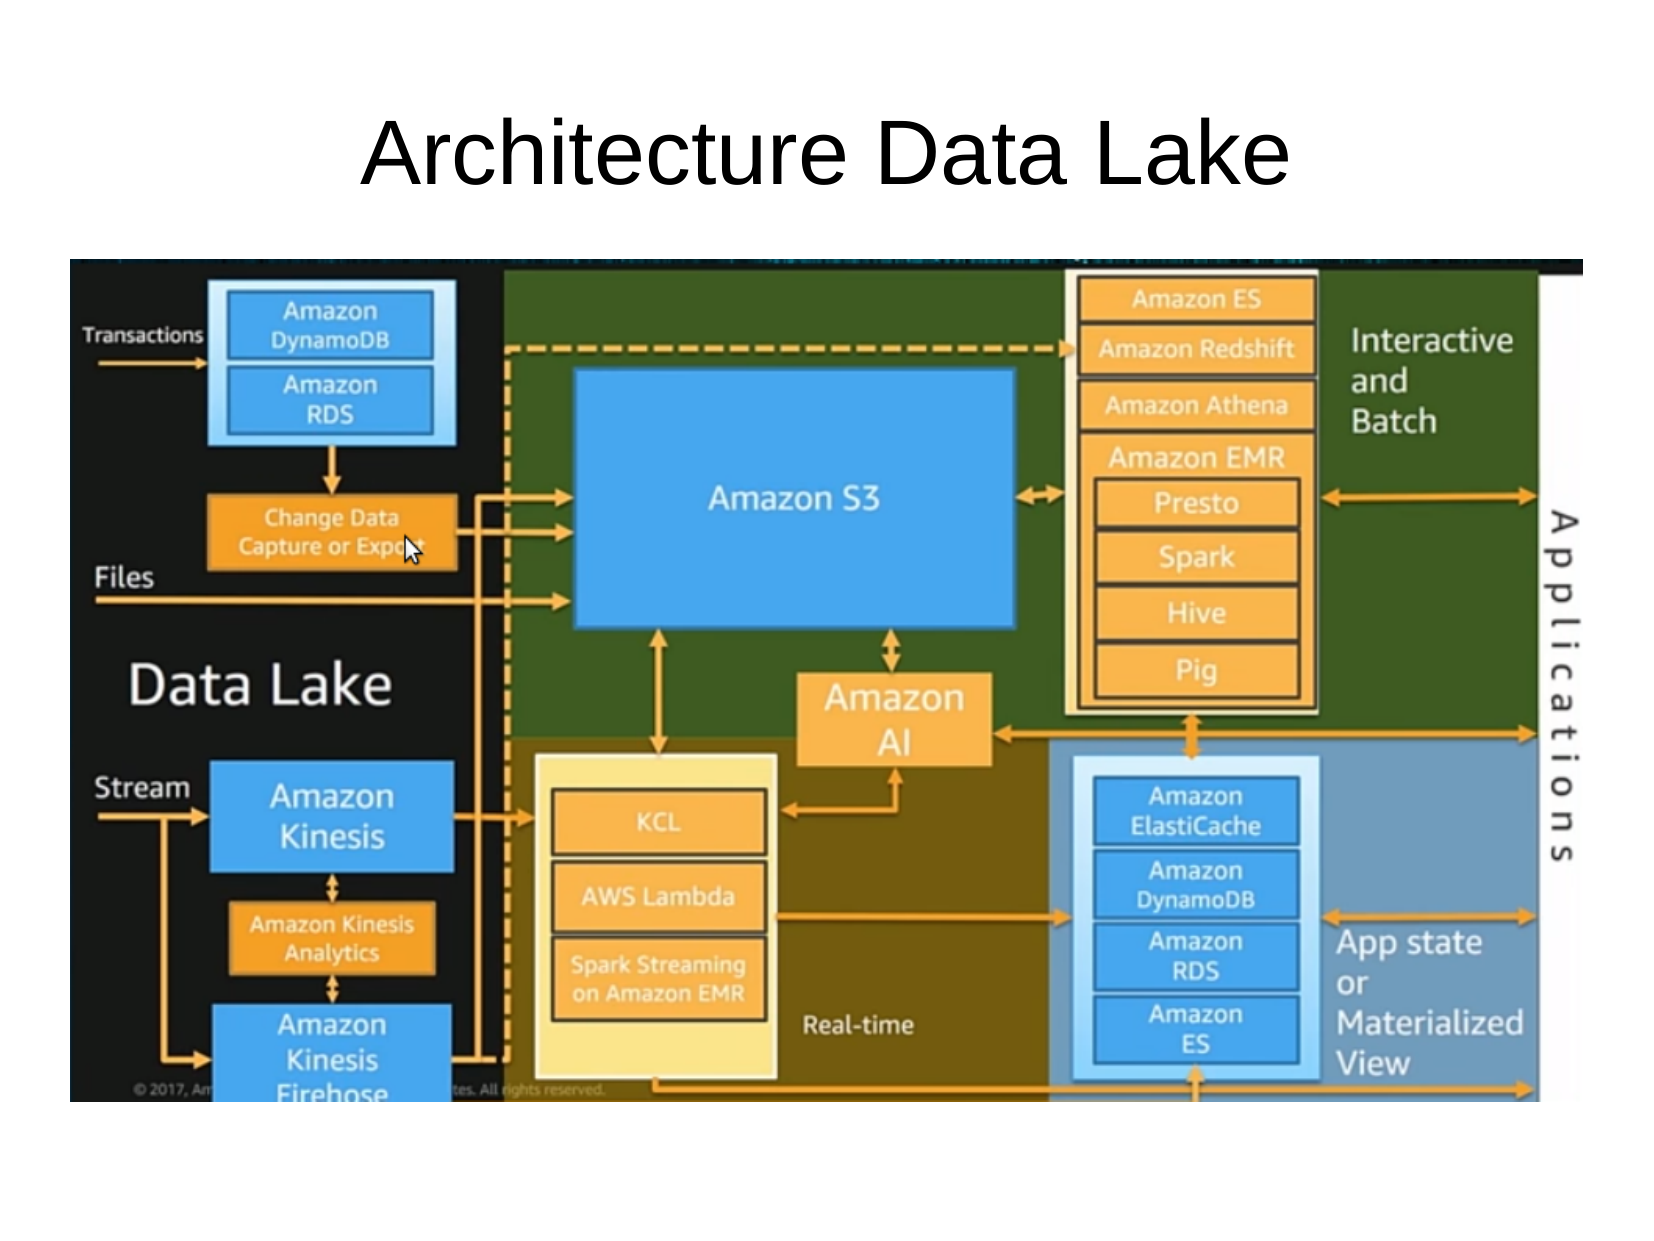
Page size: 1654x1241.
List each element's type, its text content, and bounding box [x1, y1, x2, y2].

picture [70, 259, 1583, 1102]
title Architecture Data Lake [82, 49, 1571, 257]
